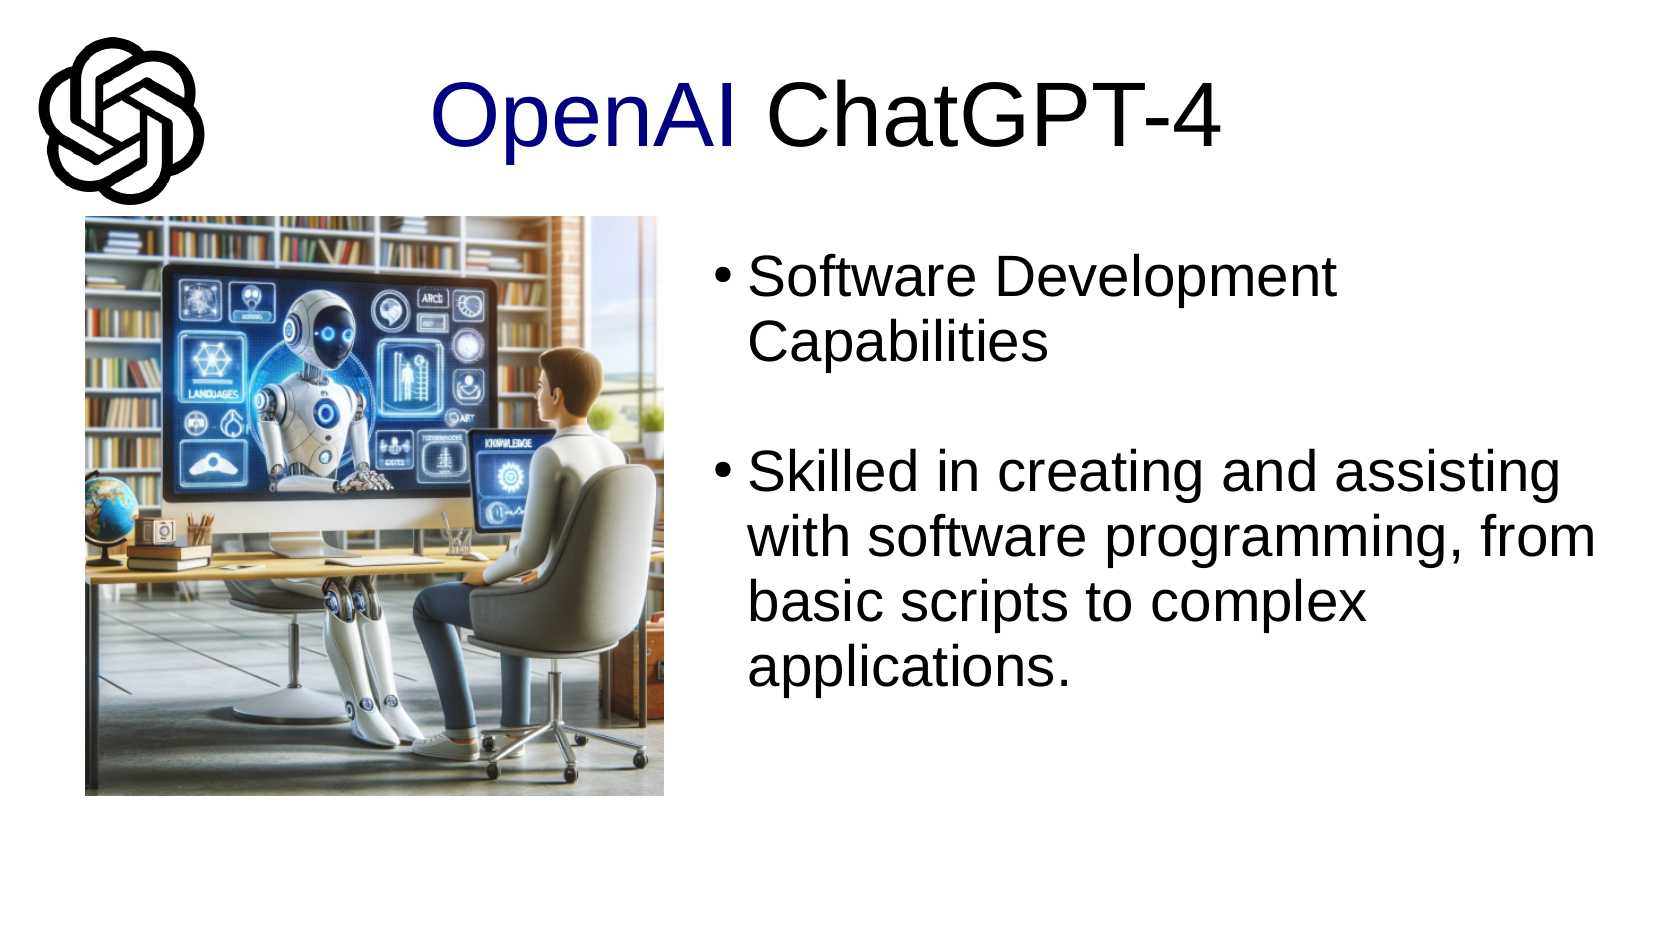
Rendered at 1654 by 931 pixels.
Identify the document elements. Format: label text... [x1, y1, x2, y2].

title OpenAI ChatGPT-4 [207, 37, 1571, 193]
picture [85, 216, 664, 796]
picture [37, 37, 207, 205]
subtitle Software Development Capabilities Skilled in creating and assisting with software programming, from basic scripts to complex applications. [712, 192, 1654, 751]
